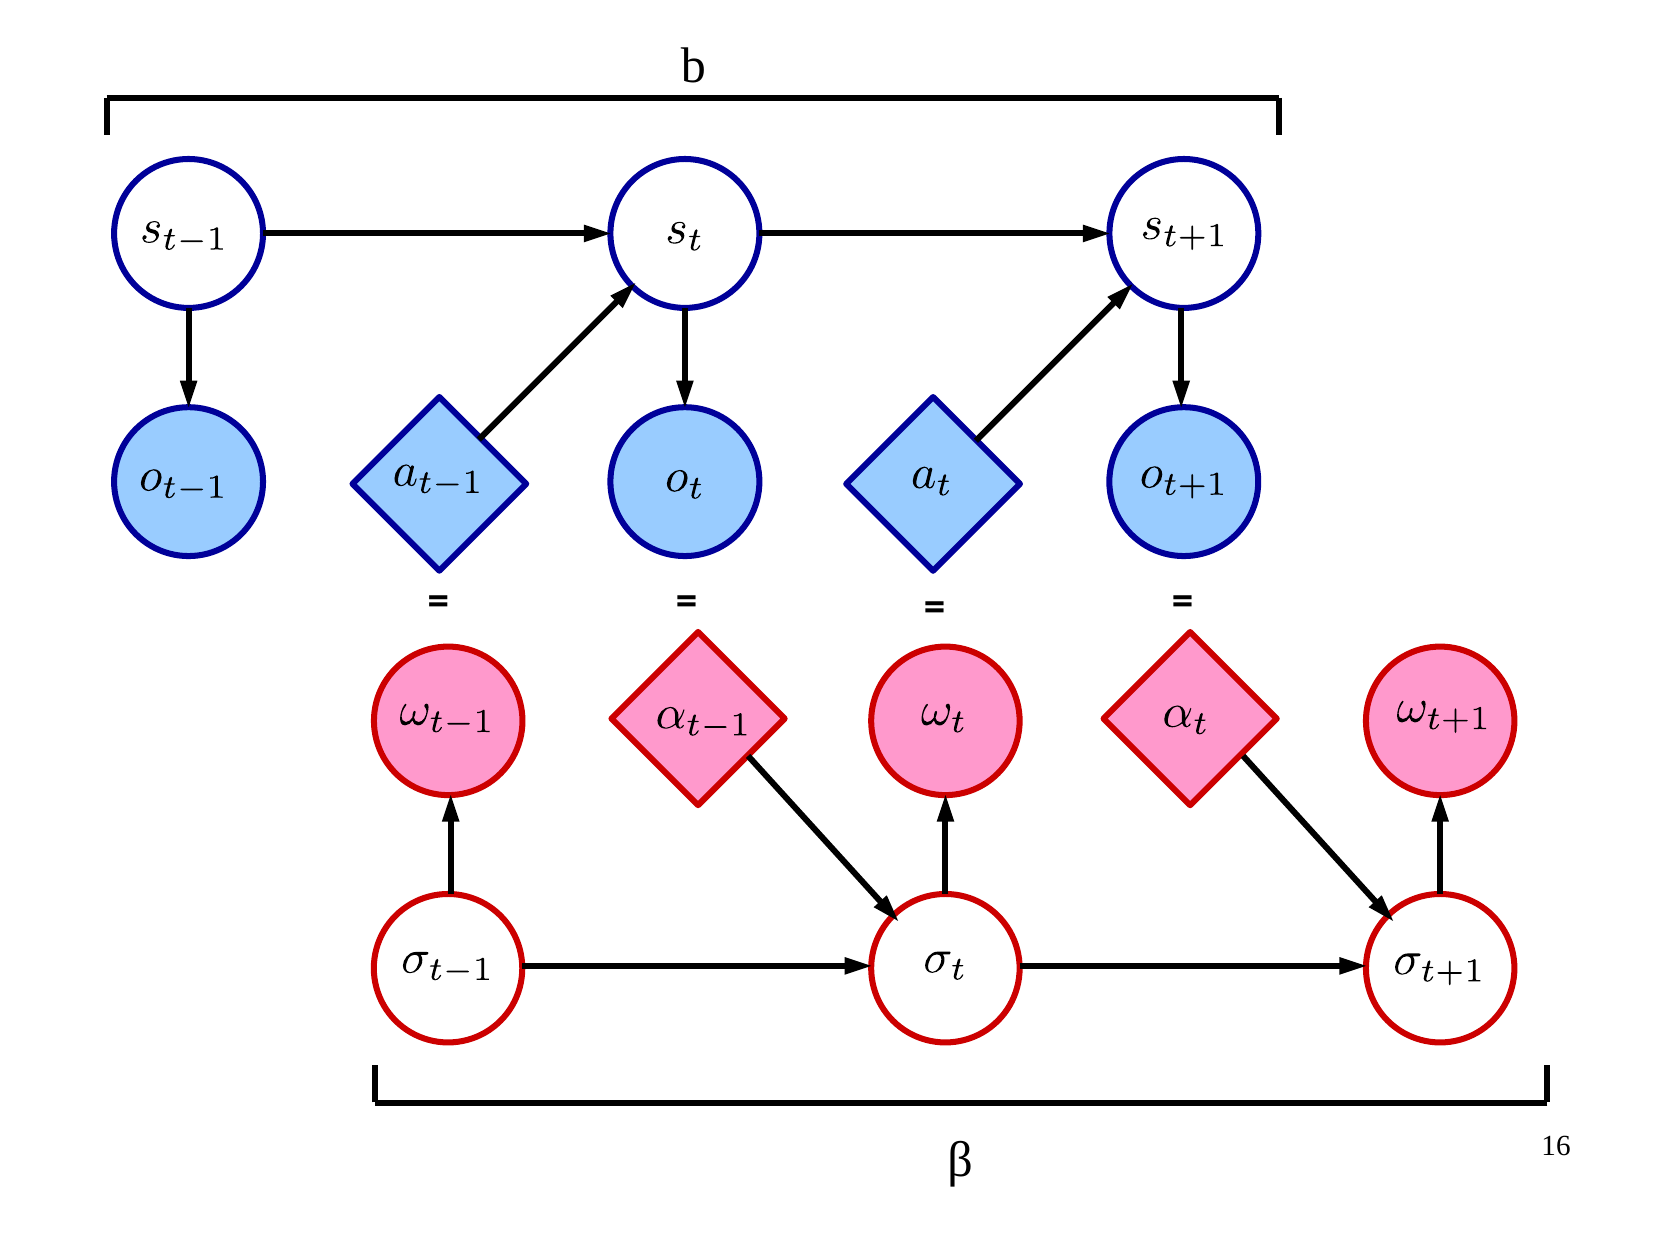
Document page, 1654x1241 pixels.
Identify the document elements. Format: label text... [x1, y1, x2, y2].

text_box [1365, 646, 1515, 796]
text_box [352, 396, 527, 567]
text_box = [909, 573, 971, 632]
text_box [1109, 407, 1259, 557]
text_box [114, 158, 263, 308]
text_box [611, 631, 785, 806]
text_box [871, 646, 1020, 796]
text_box [1103, 632, 1277, 806]
text_box [610, 407, 760, 557]
text_box [1365, 894, 1515, 1043]
text_box [373, 893, 523, 1043]
text_box b [666, 30, 724, 104]
text_box = [412, 567, 475, 626]
text_box [846, 397, 1021, 571]
text_box [610, 158, 760, 308]
text_box [1109, 158, 1259, 308]
text_box [114, 407, 264, 557]
text_box [871, 894, 1020, 1043]
text_box = [1157, 567, 1219, 626]
text_box β [932, 1125, 991, 1199]
text_box = [661, 567, 723, 626]
text_box [373, 646, 523, 796]
